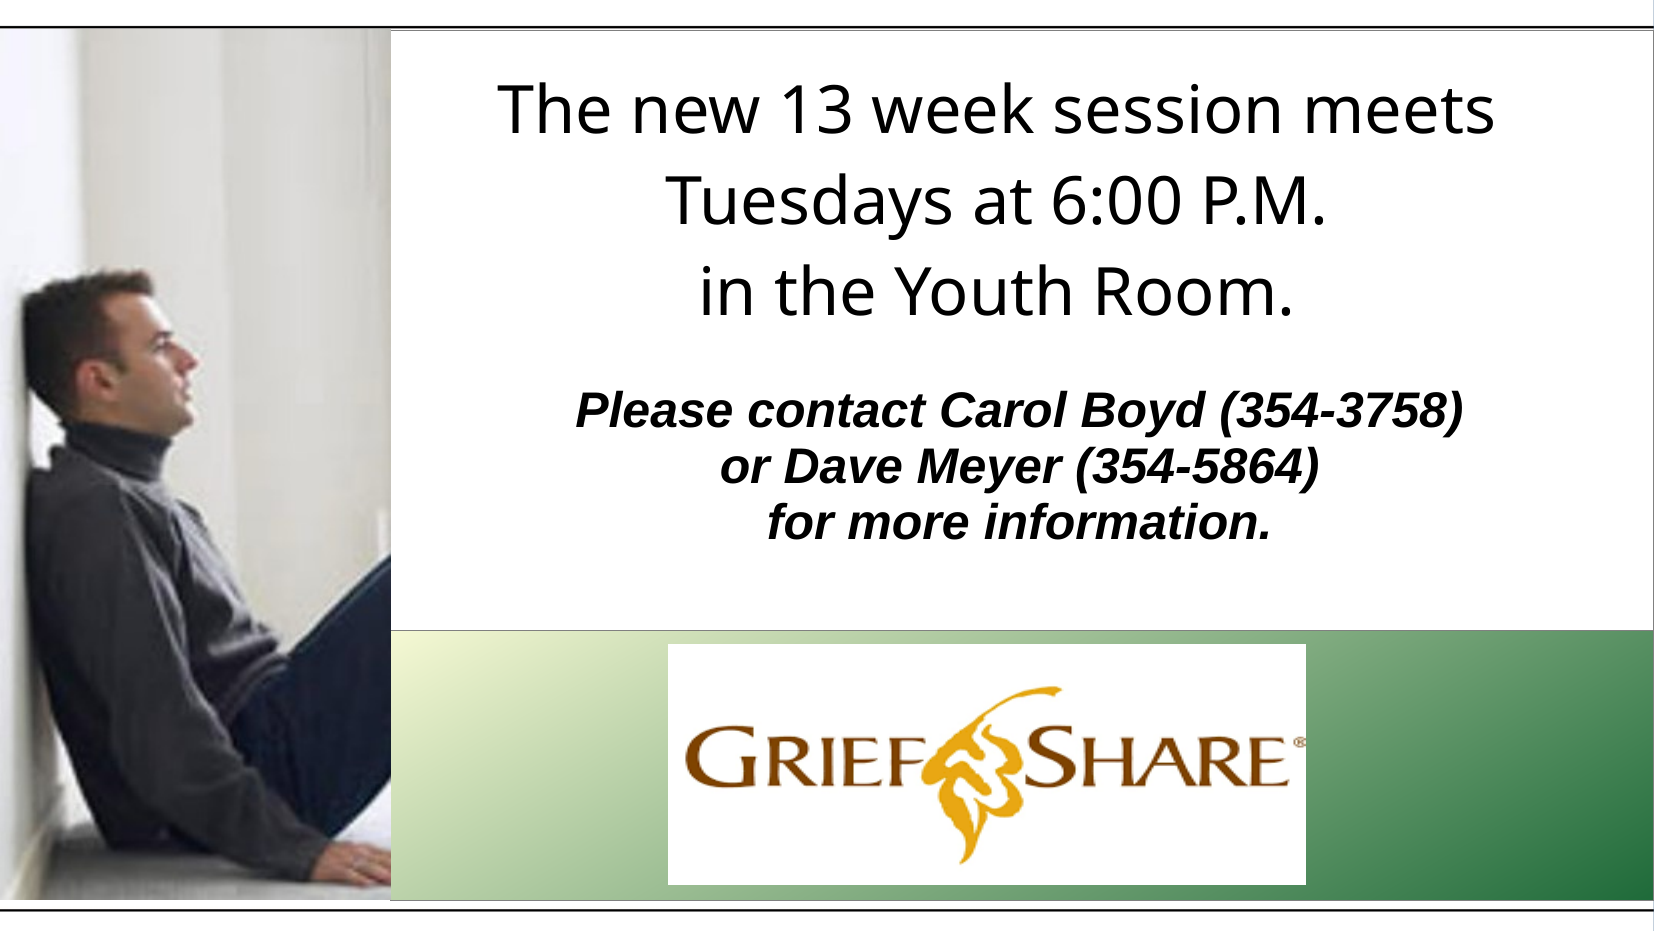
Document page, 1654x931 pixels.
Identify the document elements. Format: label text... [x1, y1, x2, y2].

picture [0, 0, 1654, 931]
text_box The new 13 week session meets Tuesdays at 6:00 P.M. in the Youth Room. [391, 54, 1606, 375]
text_box [391, 30, 1654, 901]
picture [668, 644, 1306, 886]
text_box Please contact Carol Boyd (354-3758) or Dave Meyer (354-5864) for more information. [391, 375, 1651, 586]
